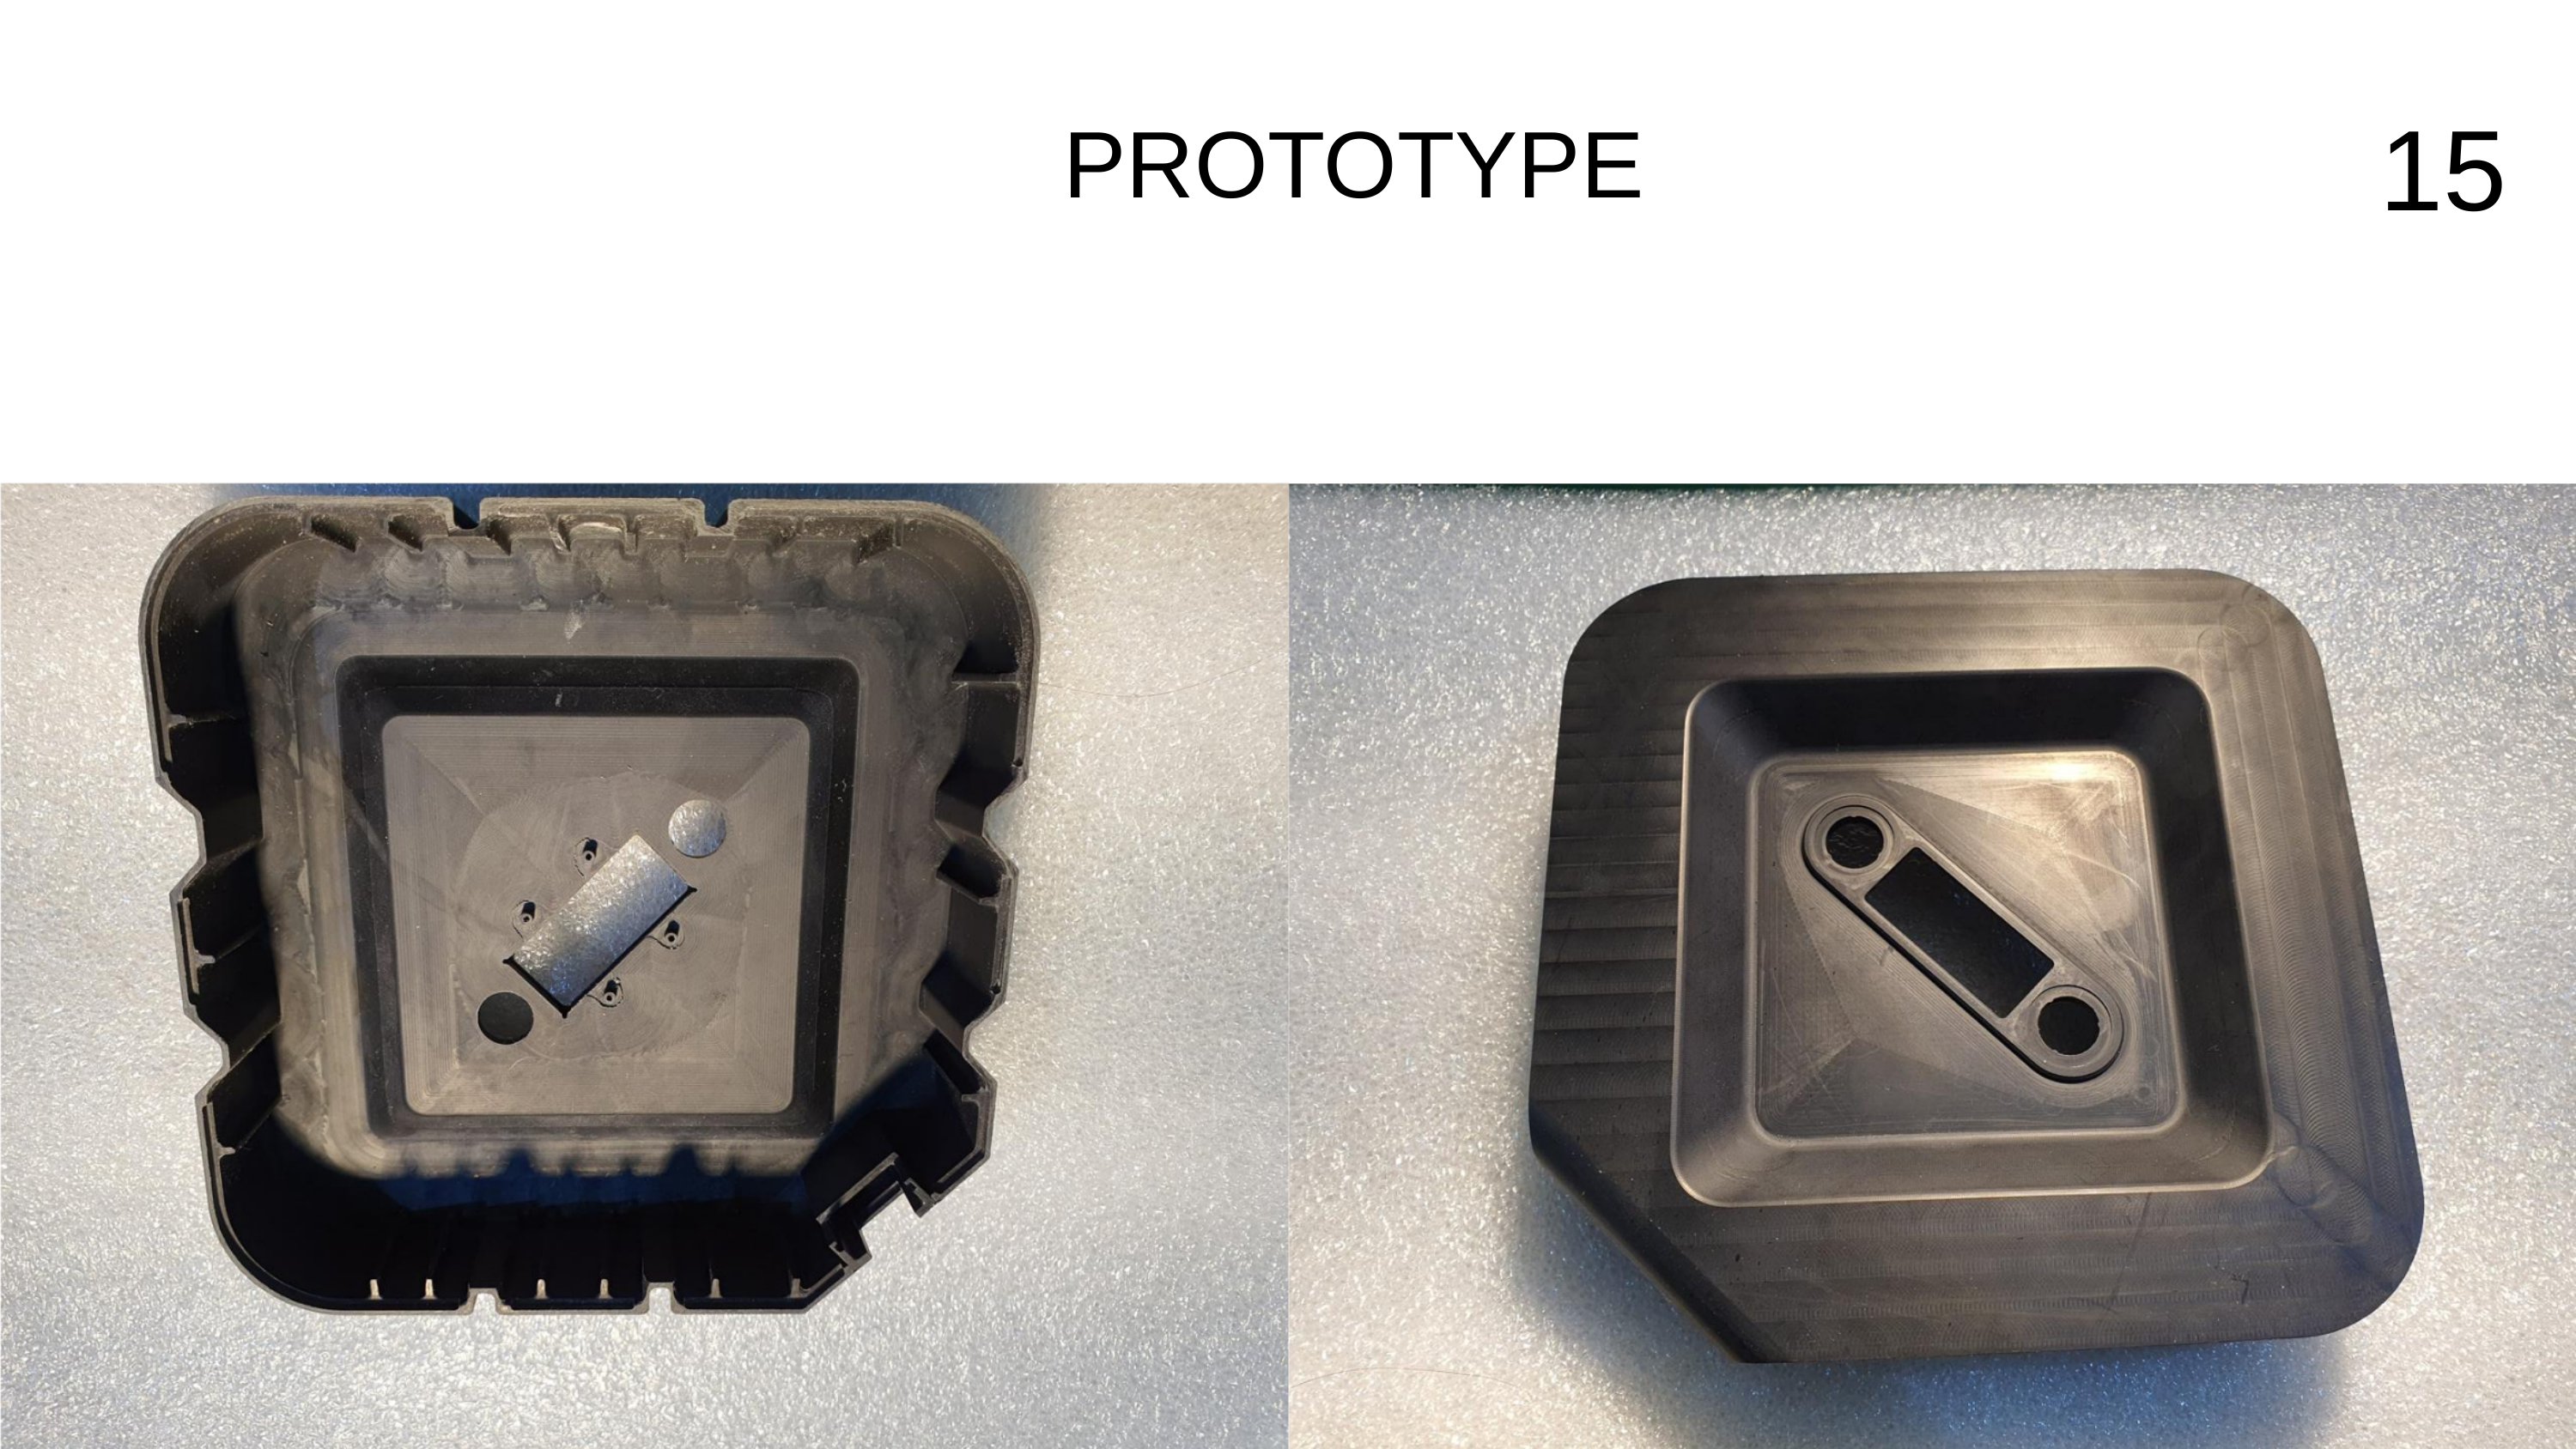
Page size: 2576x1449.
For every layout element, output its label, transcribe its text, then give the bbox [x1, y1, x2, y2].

text_box 15 [2354, 96, 2507, 234]
text_box PROTOTYPE [1052, 98, 1656, 325]
picture [0, 482, 2576, 1449]
